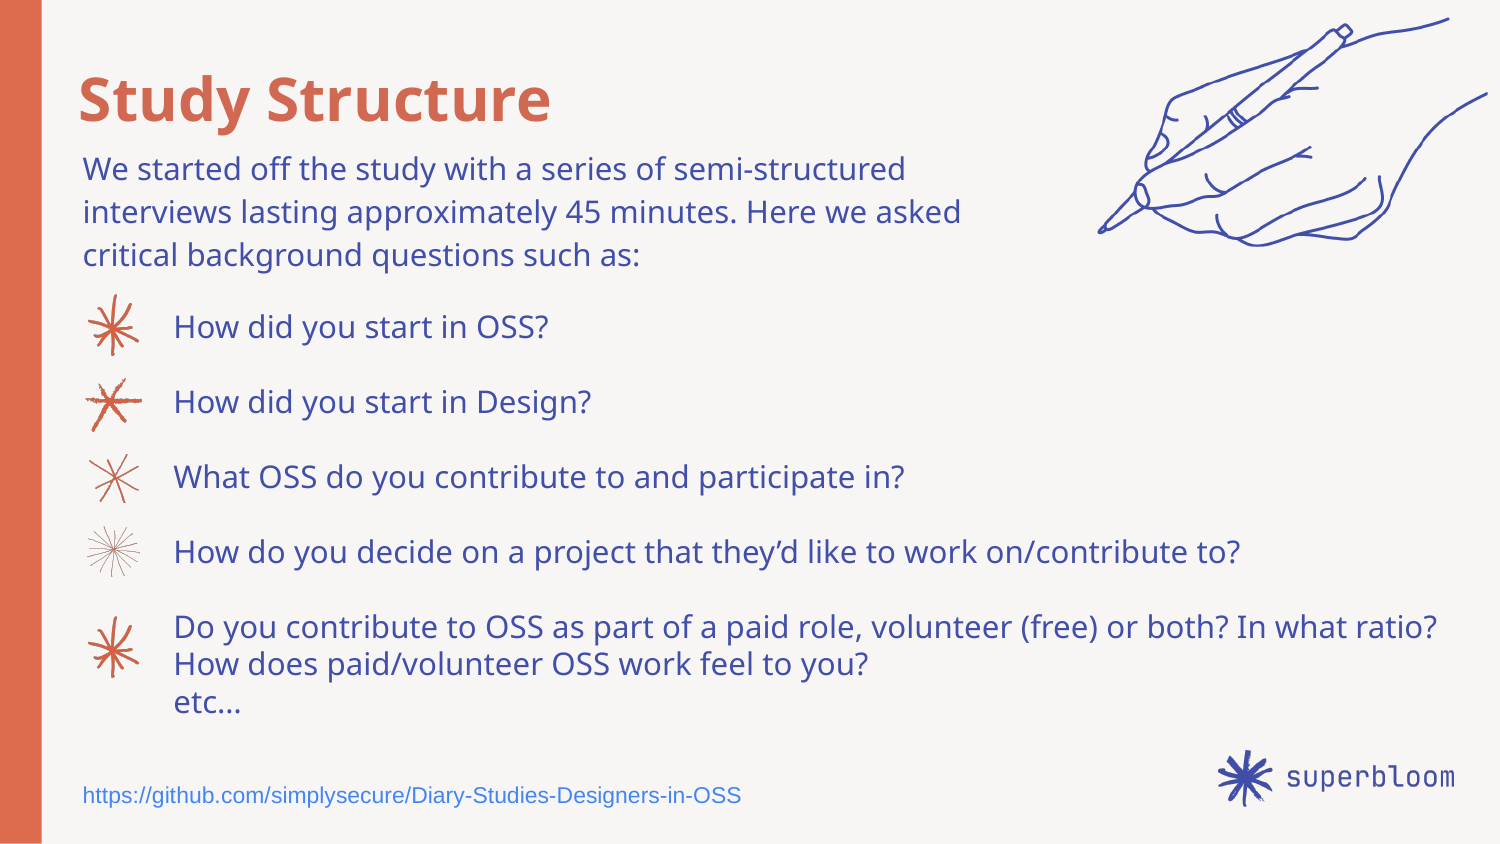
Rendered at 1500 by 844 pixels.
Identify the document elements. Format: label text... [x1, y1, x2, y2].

picture [88, 294, 139, 356]
picture [85, 378, 142, 432]
text_box Study Structure [3, 0, 1500, 129]
picture [89, 454, 139, 503]
picture [1097, 129, 1488, 247]
picture [87, 526, 140, 577]
text_box How did you start in OSS? How did you start in Design? What OSS do you contribute to and participate in? How do you decide on a project that they’d like to work on/contribute to? Do you contribute to OSS as part of a paid role, volunteer (free) or both? In what ratio? How does paid/volunteer OSS work feel to you? etc… [158, 292, 1500, 735]
picture [1218, 750, 1454, 807]
picture [88, 616, 139, 678]
text_box We started off the study with a series of semi-structured interviews lasting approximately 45 minutes. Here we asked critical background questions such as: [67, 129, 1076, 288]
text_box https://github.com/simplysecure/Diary-Studies-Designers-in-OSS [67, 765, 786, 824]
